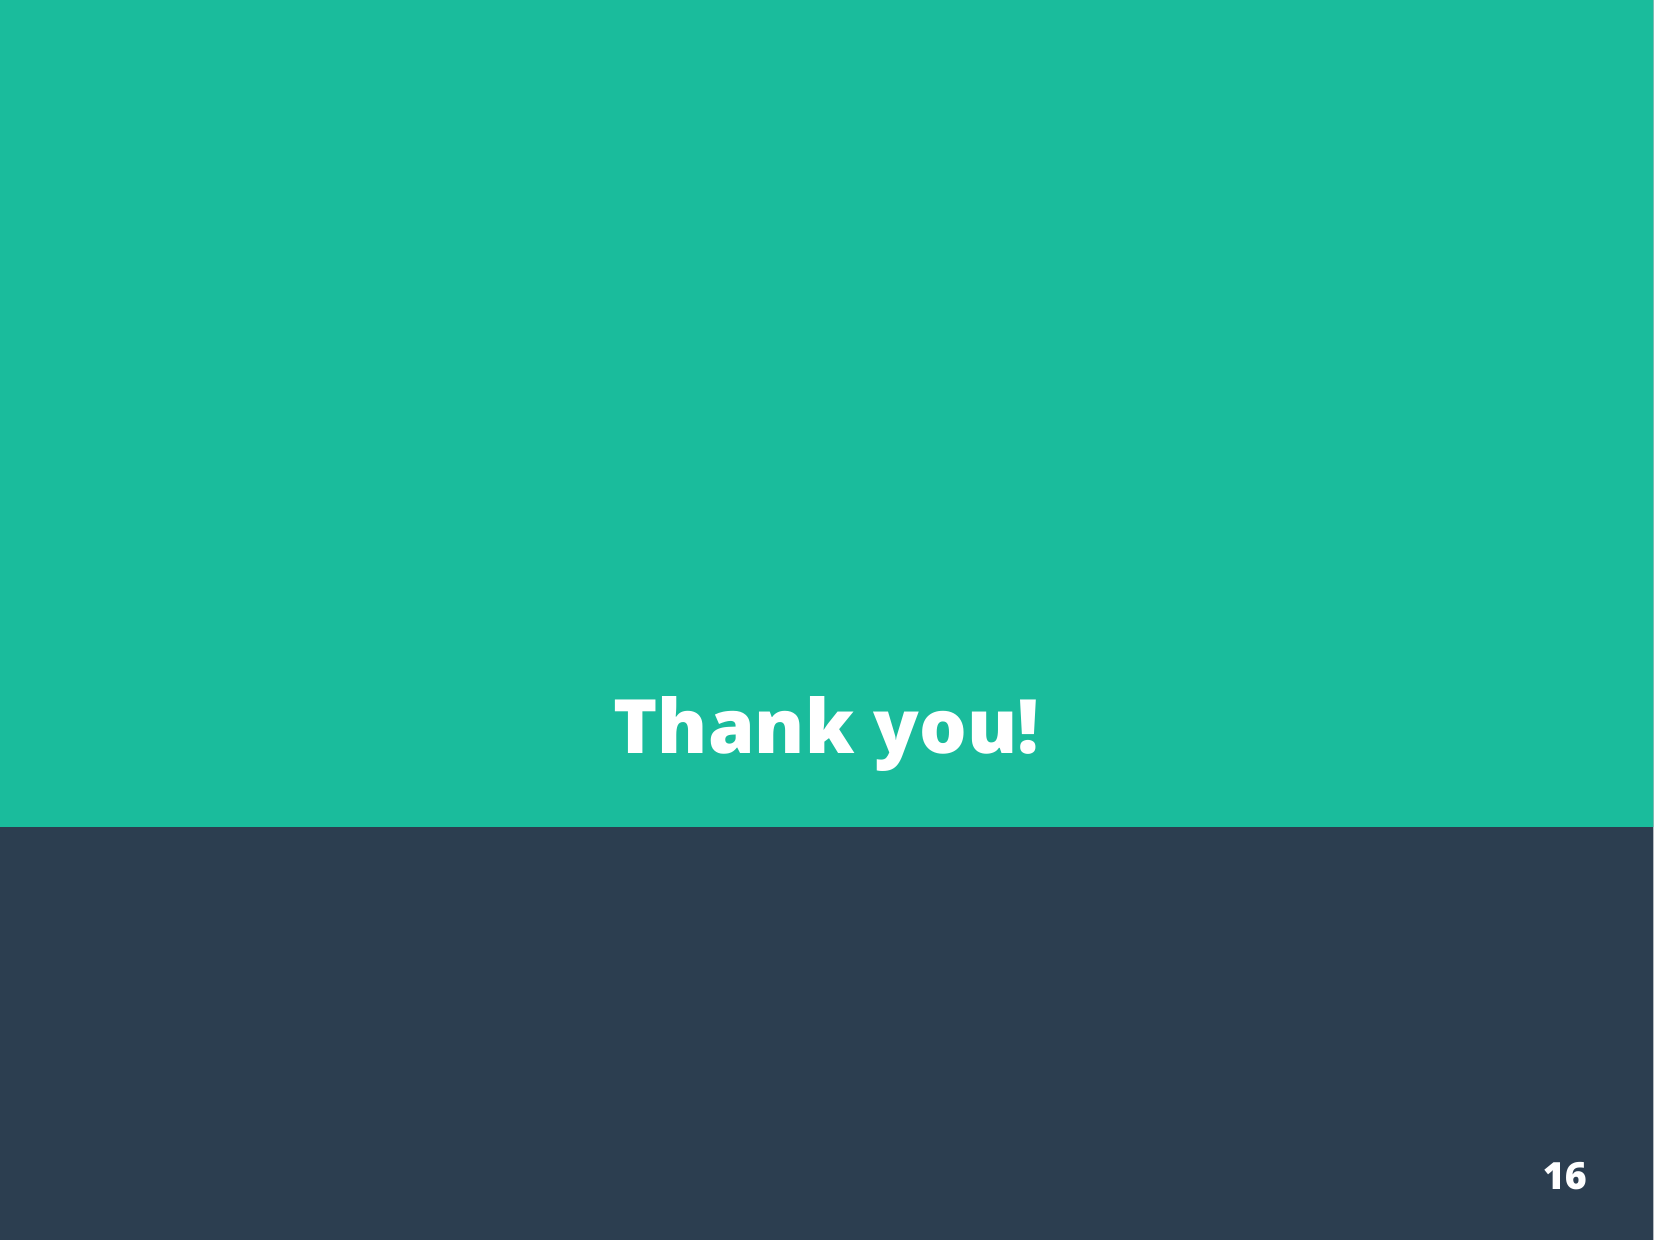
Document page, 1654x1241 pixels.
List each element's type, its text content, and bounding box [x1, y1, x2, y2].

title Thank you! [59, 620, 1595, 778]
